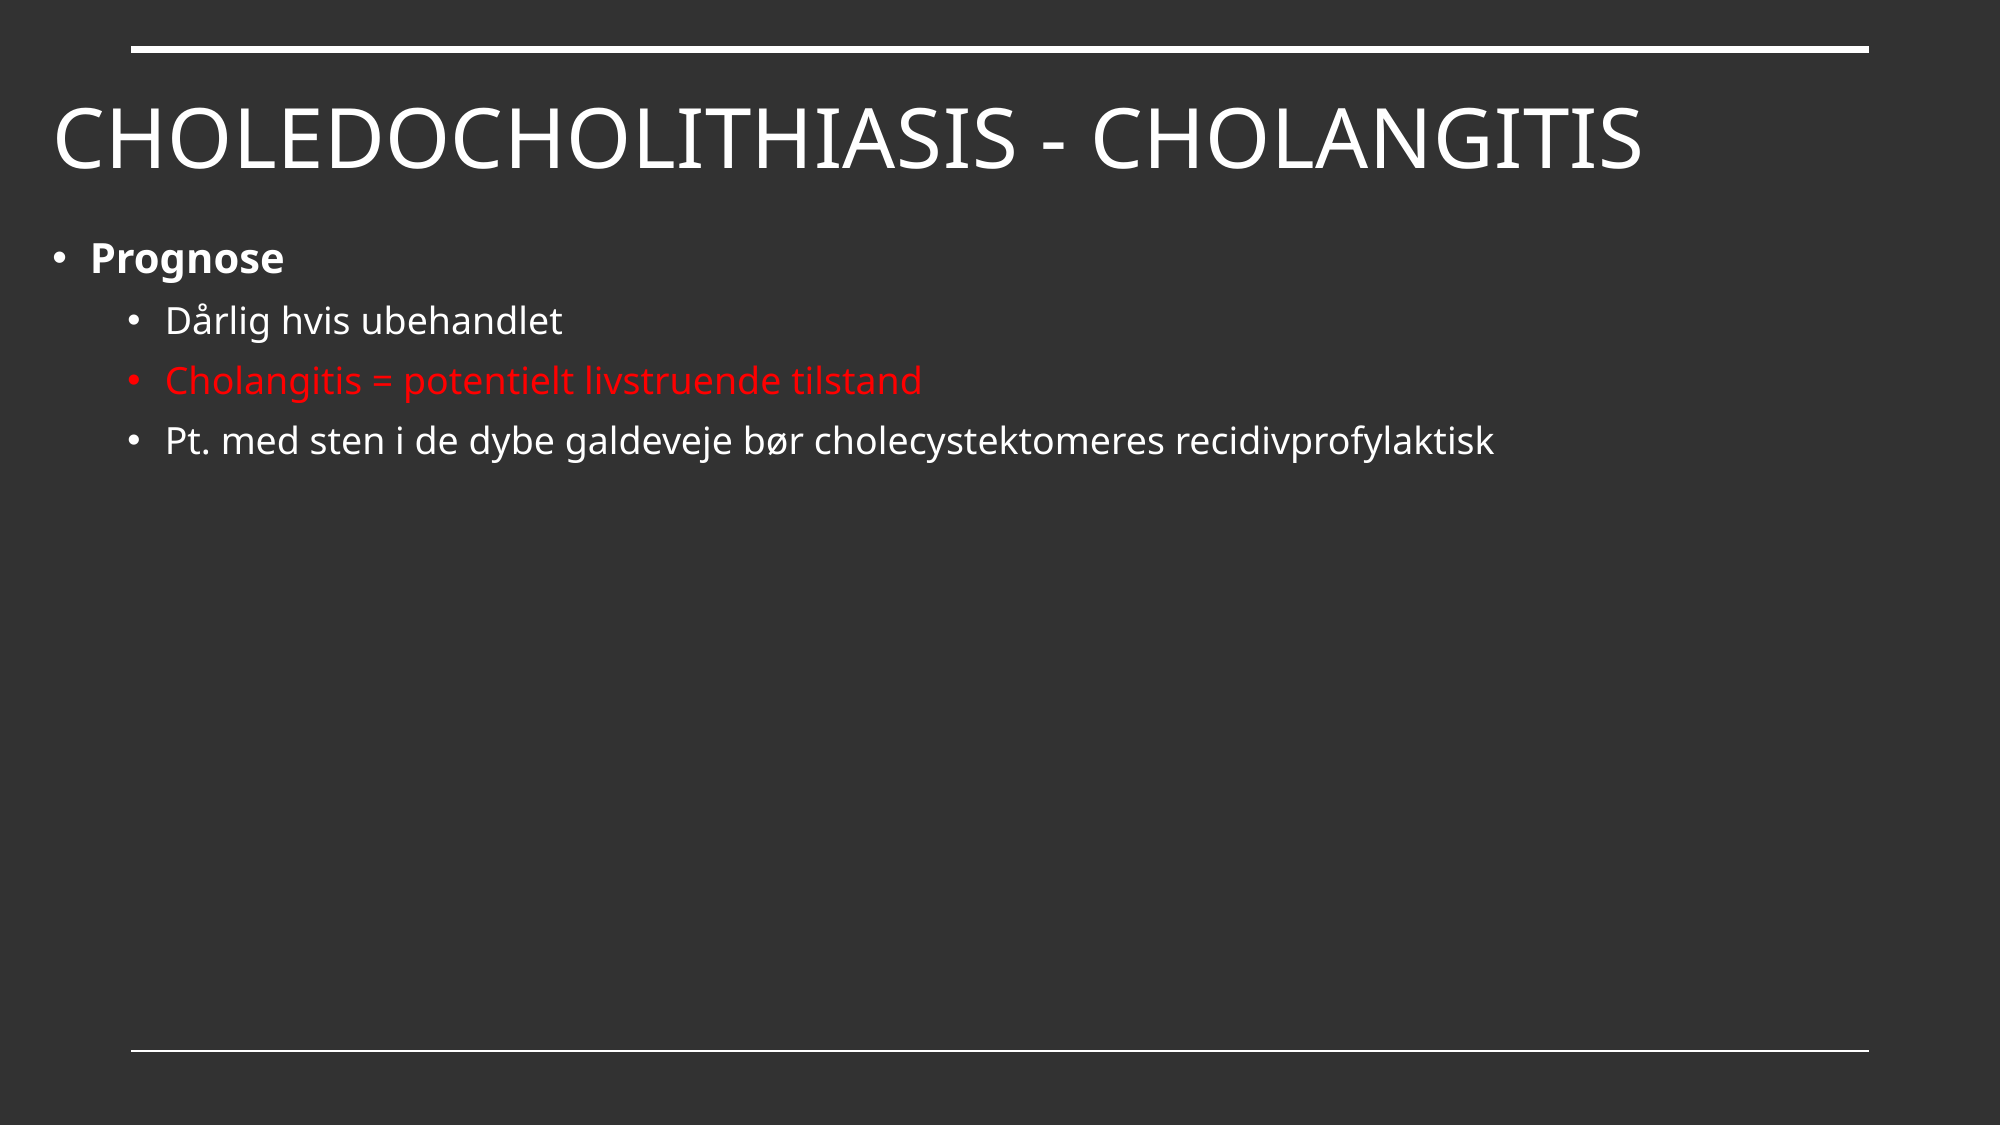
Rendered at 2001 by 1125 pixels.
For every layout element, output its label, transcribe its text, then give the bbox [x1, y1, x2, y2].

list Prognose Dårlig hvis ubehandlet Cholangitis = potentielt livstruende tilstand Pt. med sten i de dybe galdeveje bør cholecystektomeres recidivprofylaktisk [37, 219, 1792, 906]
title Choledocholithiasis - cholangitis [37, 77, 1792, 219]
